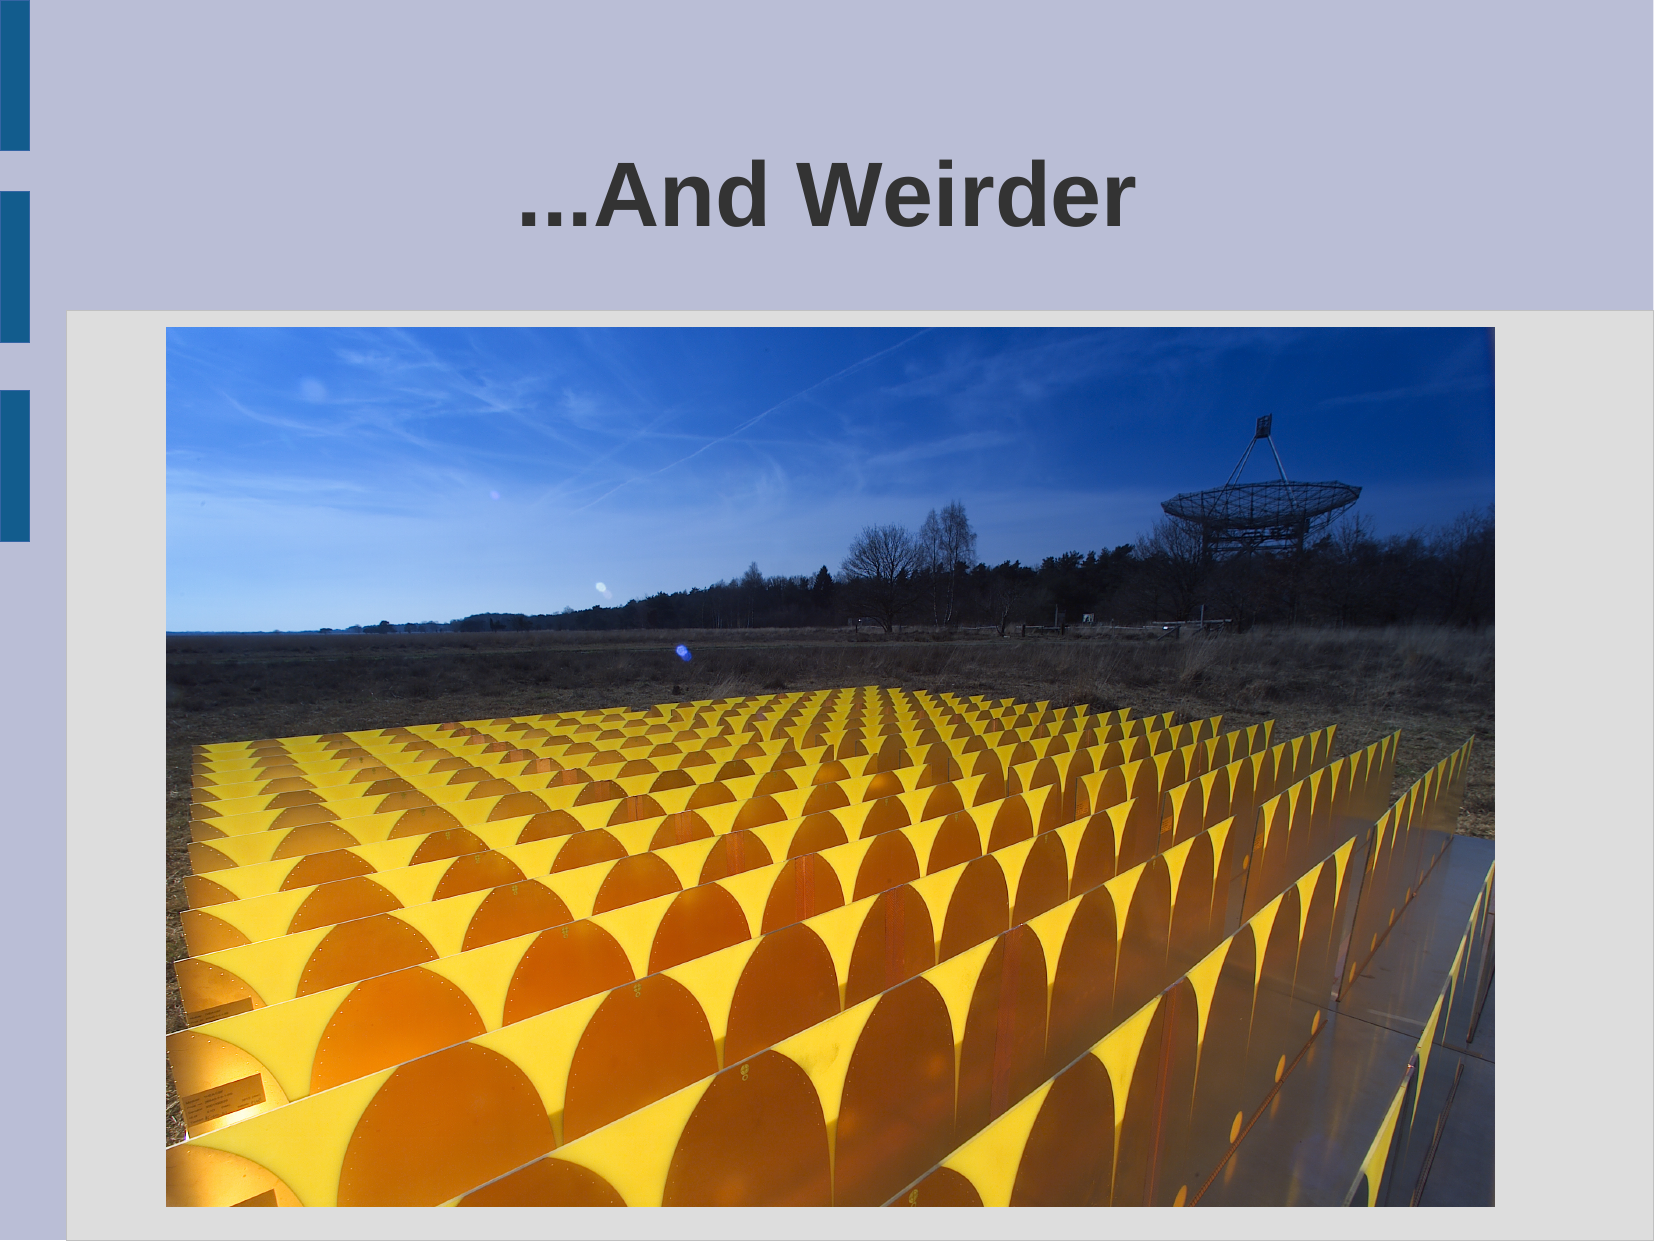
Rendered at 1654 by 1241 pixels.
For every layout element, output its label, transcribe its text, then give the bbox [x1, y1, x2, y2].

picture [166, 327, 1495, 1207]
title ...And Weirder [121, 91, 1534, 299]
